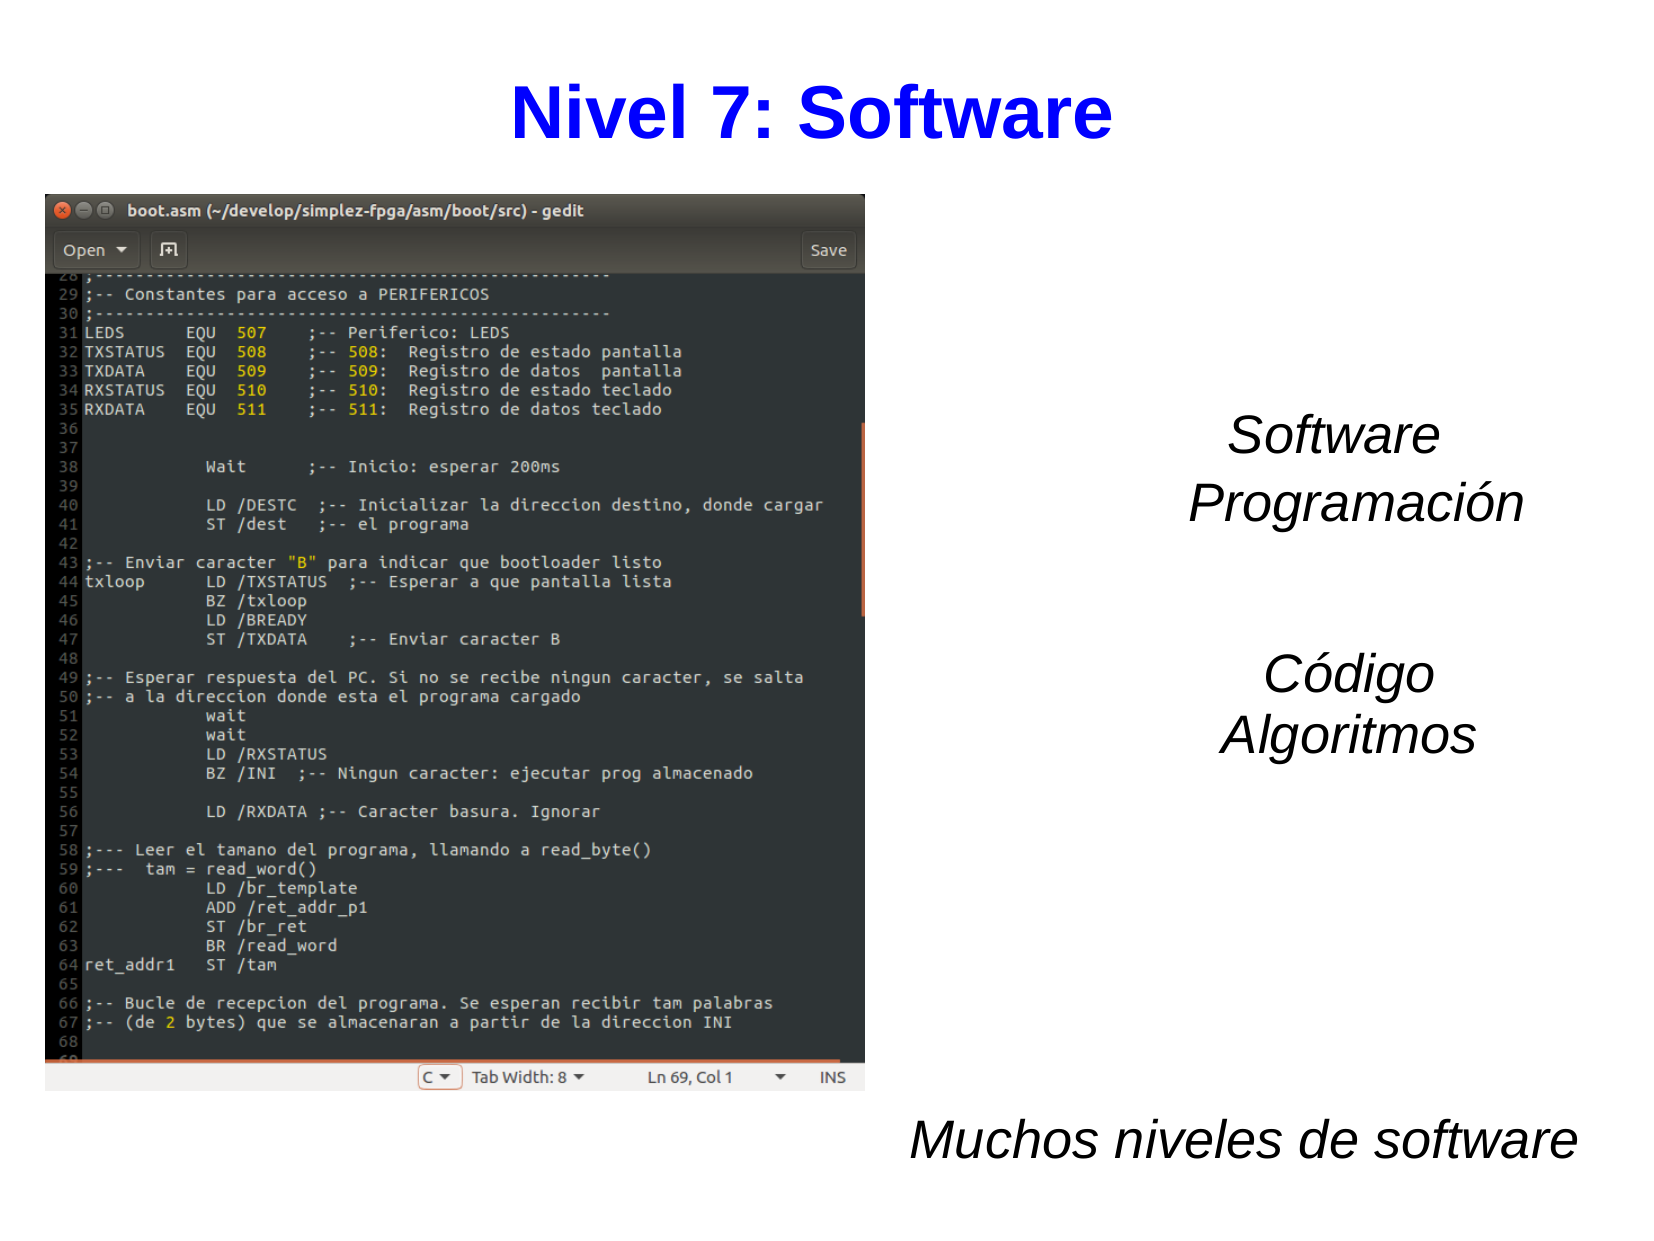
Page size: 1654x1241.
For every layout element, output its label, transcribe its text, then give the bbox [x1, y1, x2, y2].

text_box Muchos niveles de software [885, 1095, 1606, 1186]
picture [45, 194, 865, 1091]
text_box Código Algoritmos [1170, 643, 1531, 766]
text_box Software [1155, 404, 1516, 466]
text_box Programación [1155, 465, 1561, 541]
text_box Nivel 7: Software [64, 59, 1561, 166]
